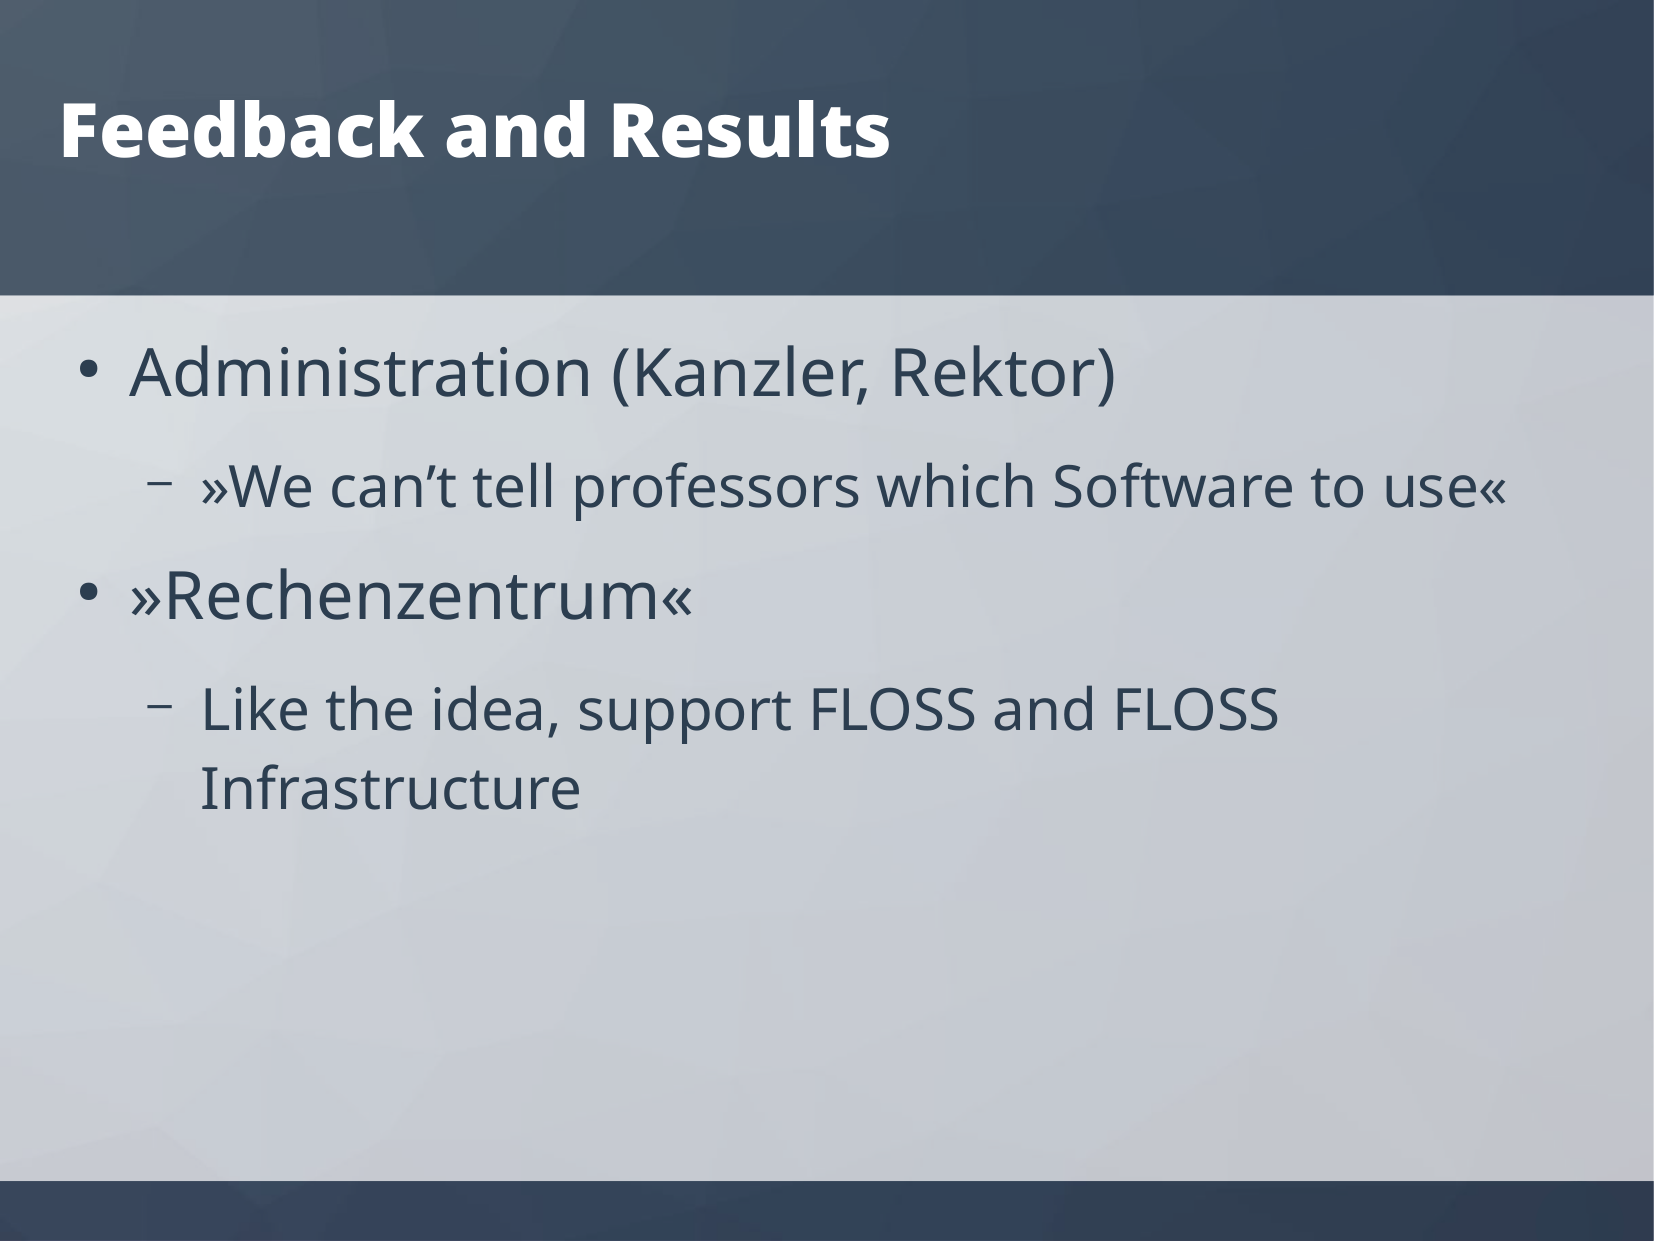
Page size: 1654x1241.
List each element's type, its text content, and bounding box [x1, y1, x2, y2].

list Administration (Kanzler, Rektor) »We can’t tell professors which Software to use« »Rechenzentrum« Like the idea, support FLOSS and FLOSS Infrastructure [59, 324, 1595, 1152]
title Feedback and Results [59, 49, 1595, 207]
